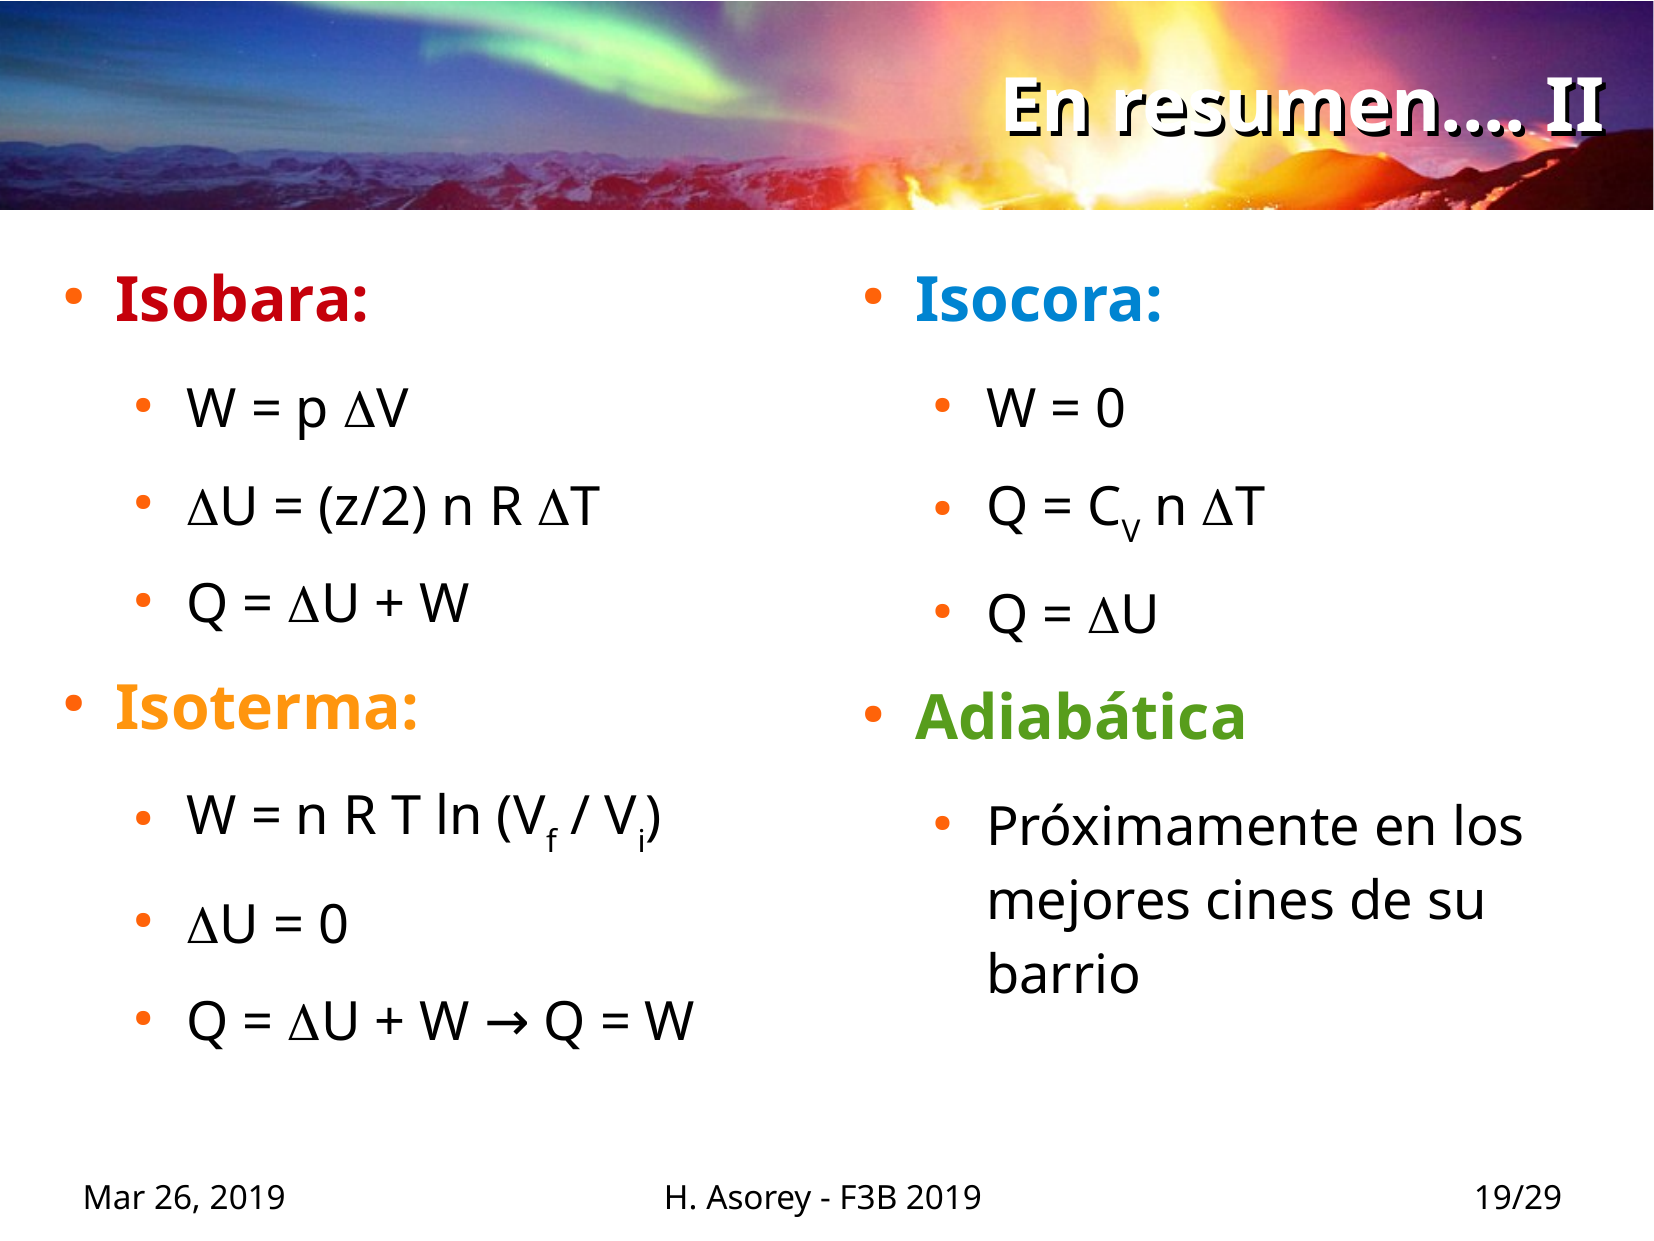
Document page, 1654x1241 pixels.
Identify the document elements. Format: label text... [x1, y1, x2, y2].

title En resumen.... II [45, 15, 1606, 191]
list Isocora: W = 0 Q = CV n DT Q = DU Adiabática Próximamente en los mejores cines de su barrio [844, 255, 1606, 1156]
list Isobara: W = p DV DU = (z/2) n R DT Q = DU + W Isoterma: W = n R T ln (Vf / Vi) DU = 0 Q = DU + W → Q = W [45, 255, 807, 1156]
picture [0, 1, 1654, 210]
